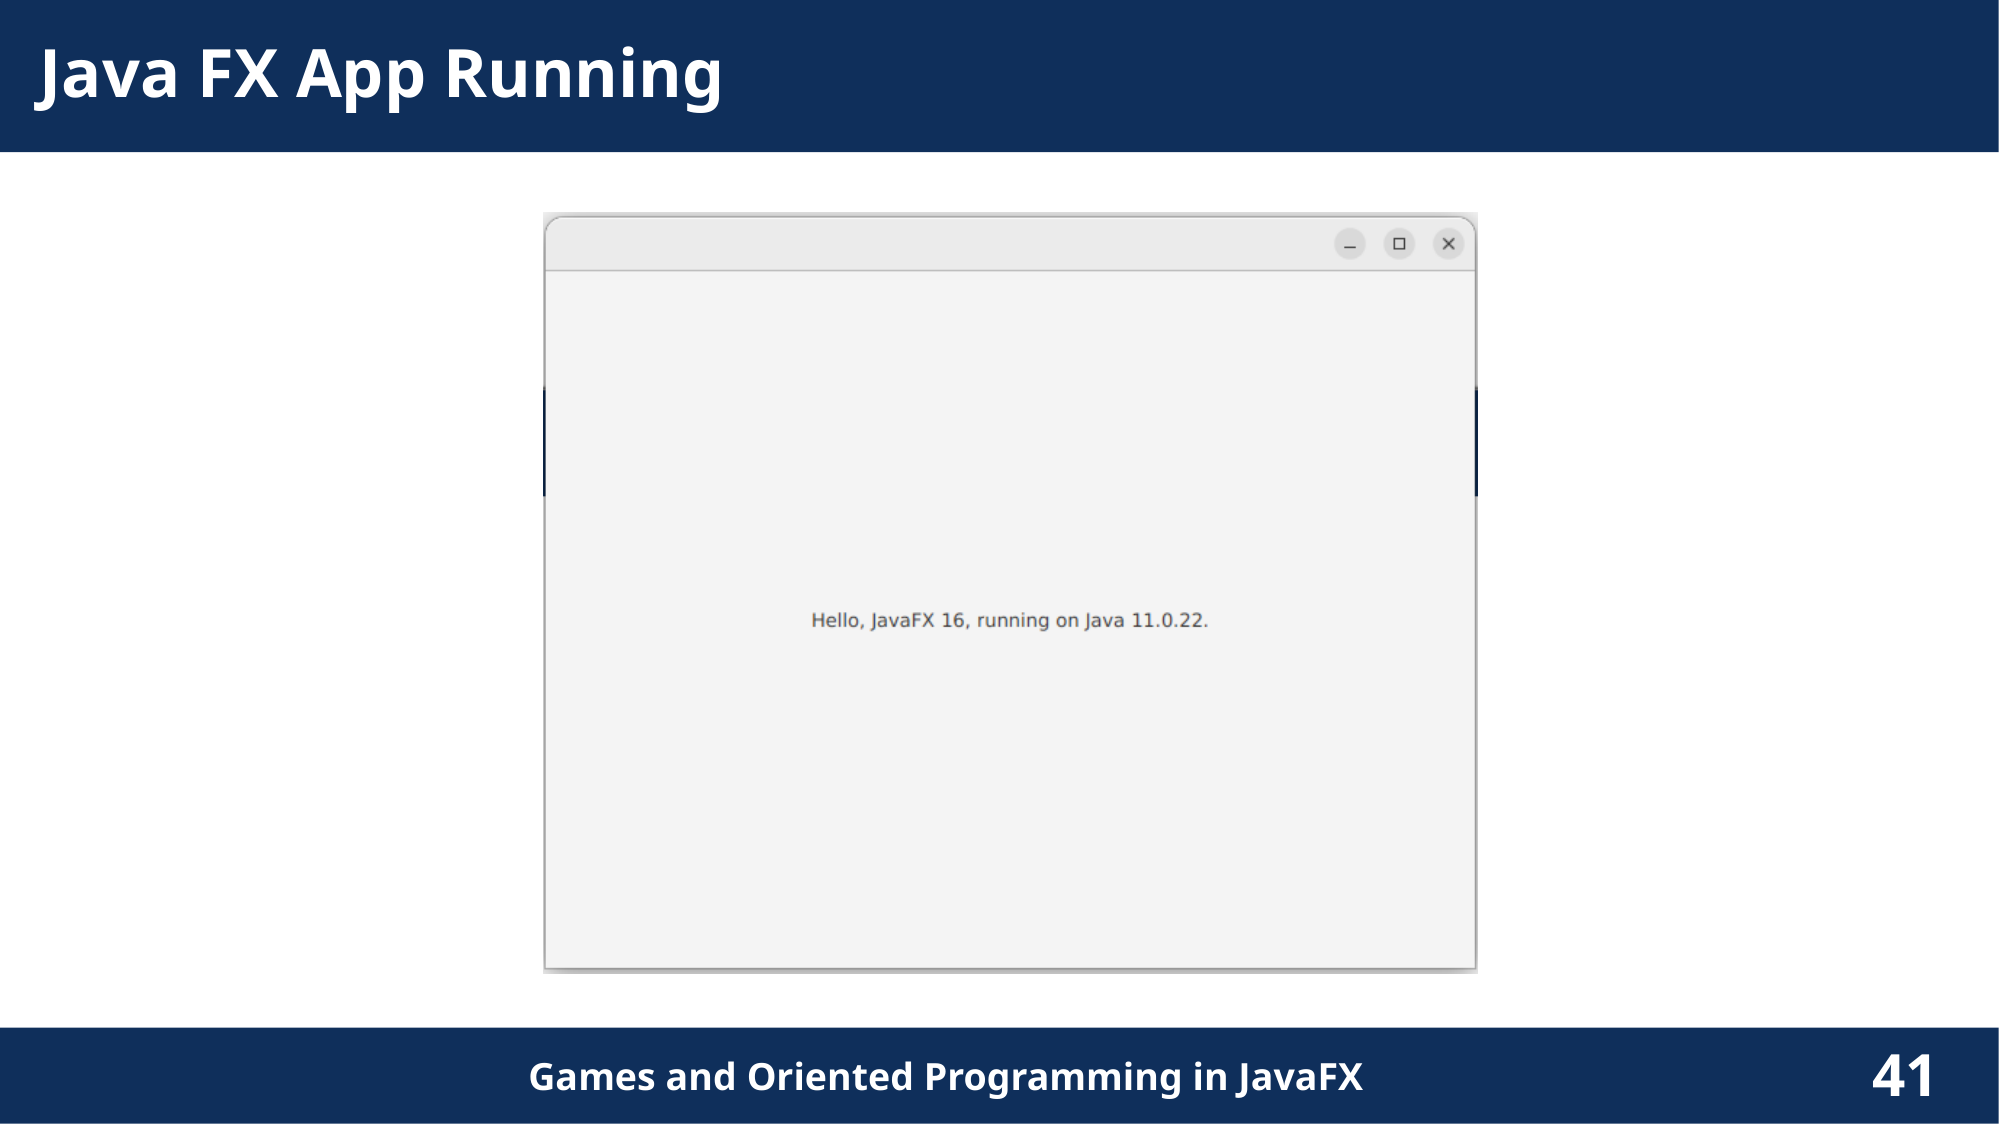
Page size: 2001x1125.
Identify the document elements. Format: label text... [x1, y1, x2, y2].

picture [543, 212, 1478, 974]
text_box Java FX App Running [25, 23, 1999, 119]
